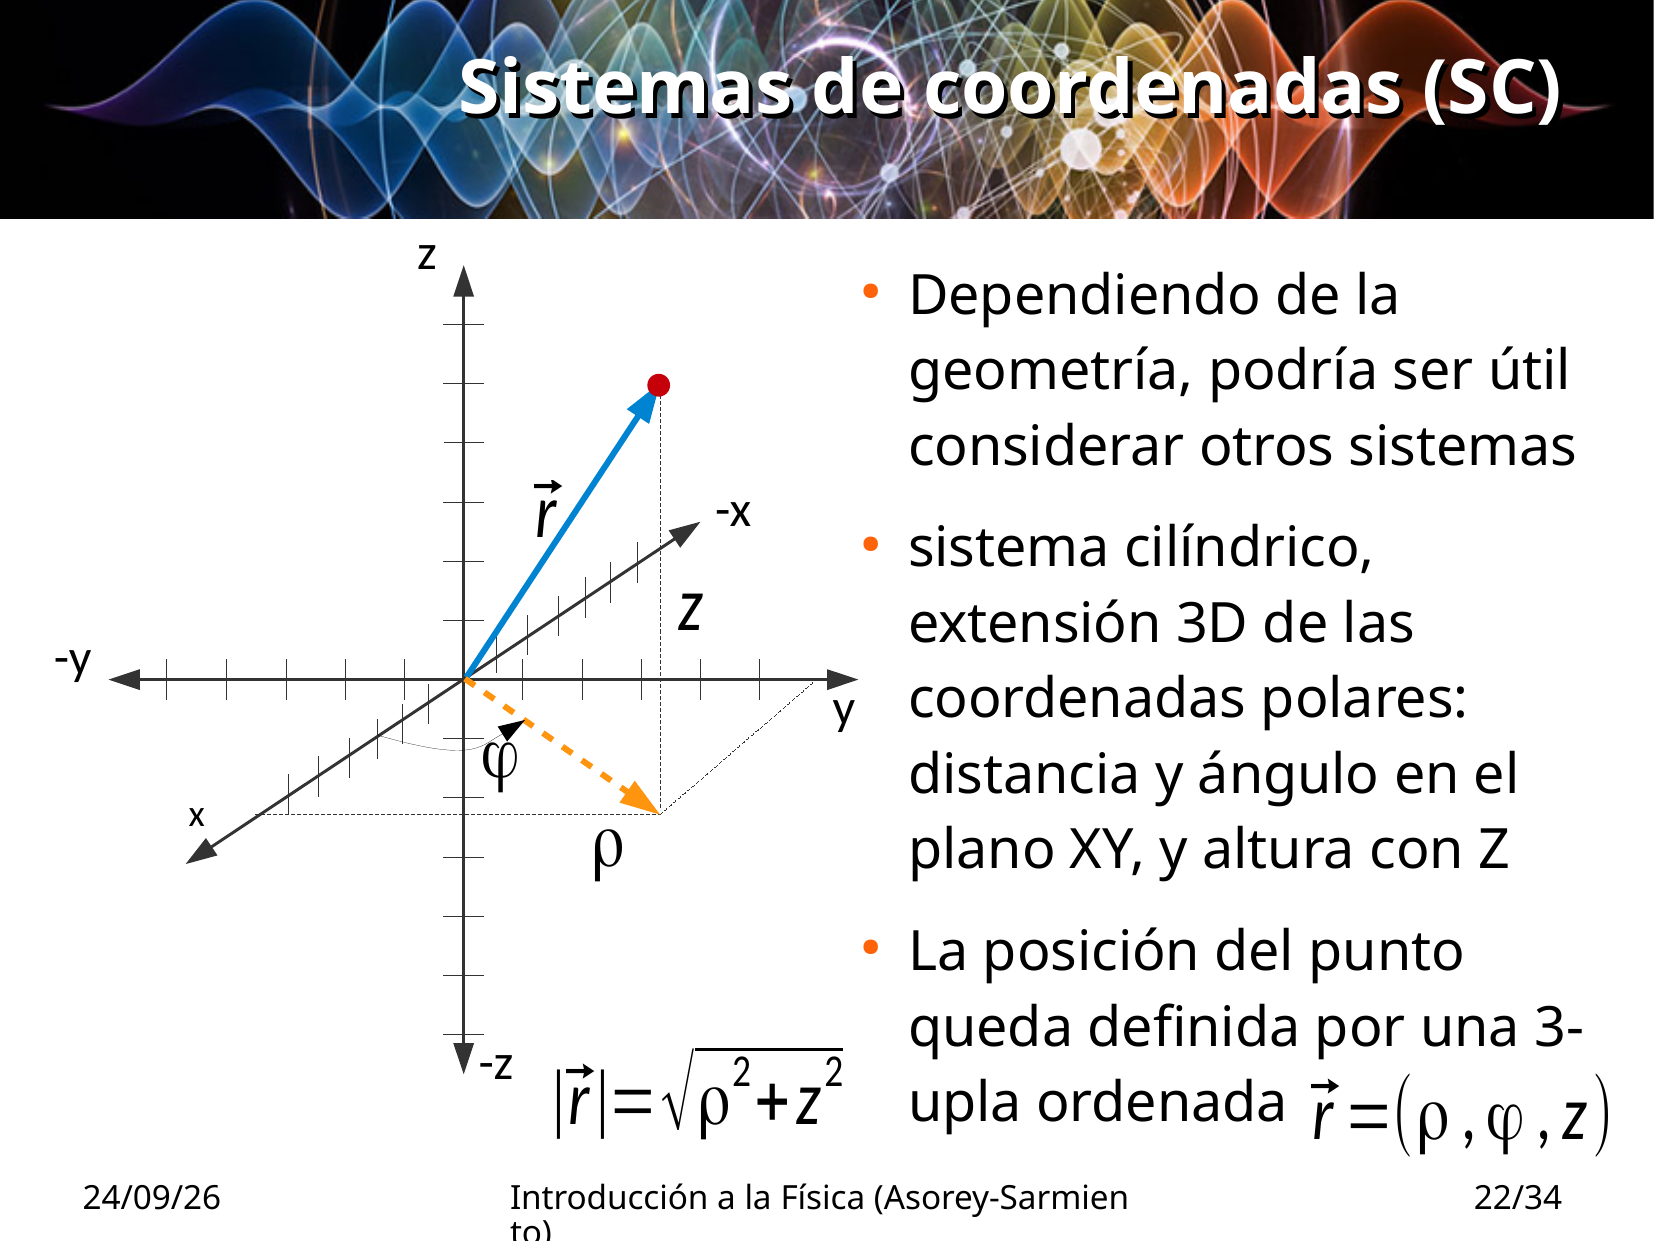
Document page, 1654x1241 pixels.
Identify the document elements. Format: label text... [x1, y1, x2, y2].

chart [473, 739, 492, 748]
text_box -y [39, 630, 116, 710]
chart [669, 573, 712, 650]
chart [1302, 1068, 1620, 1161]
text_box [648, 375, 669, 396]
chart [525, 480, 572, 557]
text_box z [402, 225, 461, 305]
title Sistemas de coordenadas (SC) [75, 19, 1564, 151]
text_box -z [463, 1034, 538, 1115]
chart [585, 825, 632, 885]
text_box y [817, 679, 880, 760]
list Dependiendo de la geometría, podría ser útil considerar otros sistemas sistema cilíndrico, extensión 3D de las coordenadas polares: distancia y ángulo en el plano XY, y altura con Z La posición del punto queda definida por una 3-upla ordenada [845, 255, 1606, 1156]
text_box -x [700, 481, 776, 562]
chart [540, 1044, 850, 1144]
text_box x [173, 790, 235, 871]
picture [0, 0, 1654, 219]
chart [473, 739, 526, 797]
